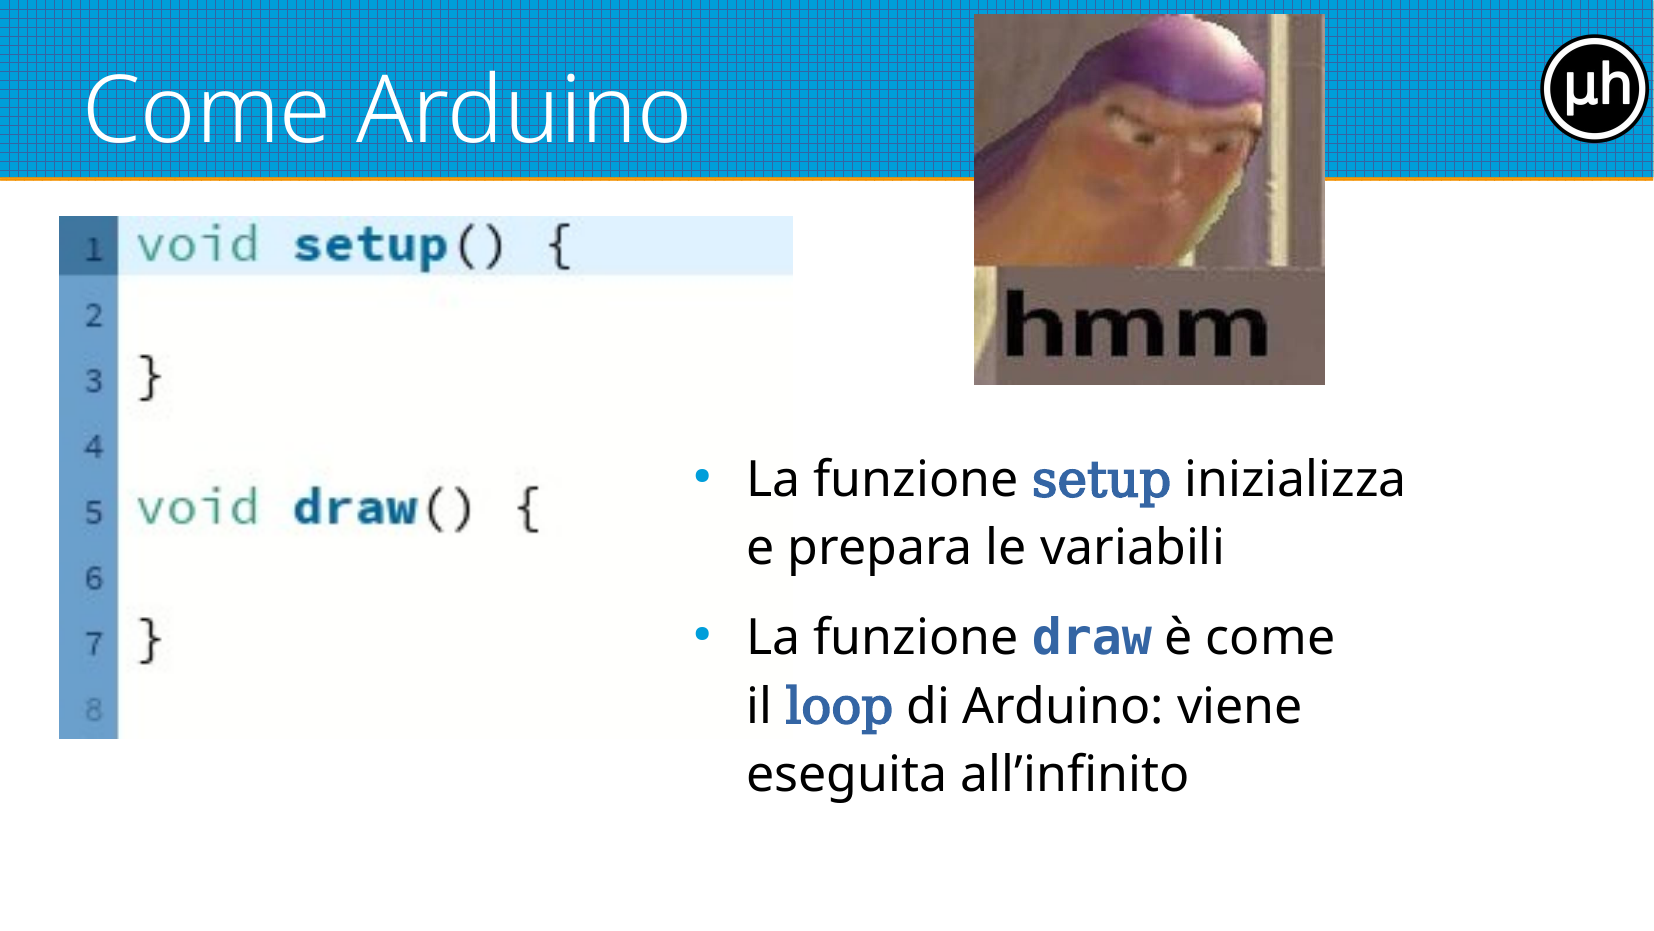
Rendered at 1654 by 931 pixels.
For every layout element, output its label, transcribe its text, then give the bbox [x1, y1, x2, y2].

picture [974, 15, 1325, 385]
picture [1542, 36, 1648, 143]
list La funzione setup inizializza e prepara le variabili La funzione draw è come il loop di Arduino: viene eseguita all’infinito [675, 442, 1654, 916]
picture [59, 216, 793, 739]
title Come Arduino [82, 14, 974, 171]
title Come Arduino [1325, 14, 1571, 171]
